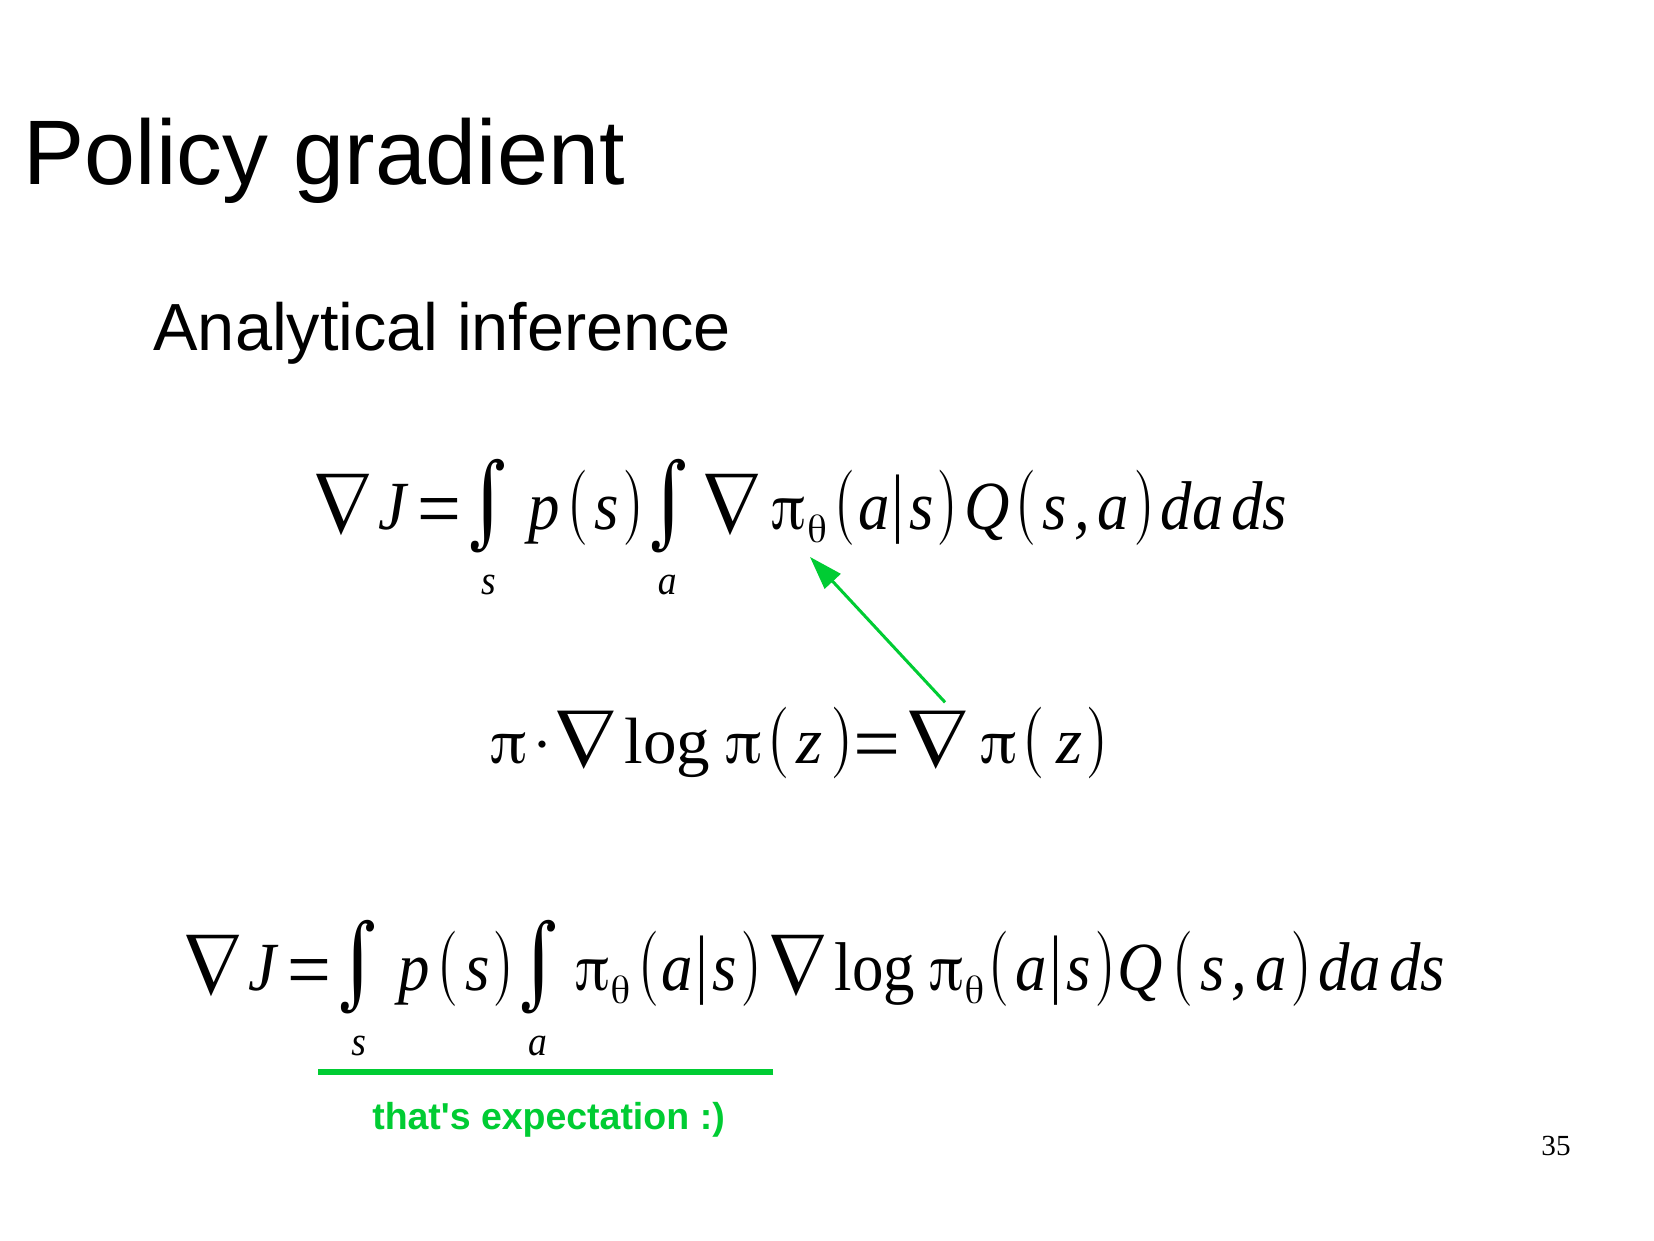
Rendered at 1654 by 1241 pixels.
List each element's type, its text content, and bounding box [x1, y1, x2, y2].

title Policy gradient [23, 49, 1512, 257]
chart [166, 912, 1463, 1064]
text_box that's expectation :) [357, 1087, 740, 1145]
chart [473, 702, 1126, 782]
list Analytical inference [82, 290, 1571, 1010]
chart [296, 452, 1306, 604]
